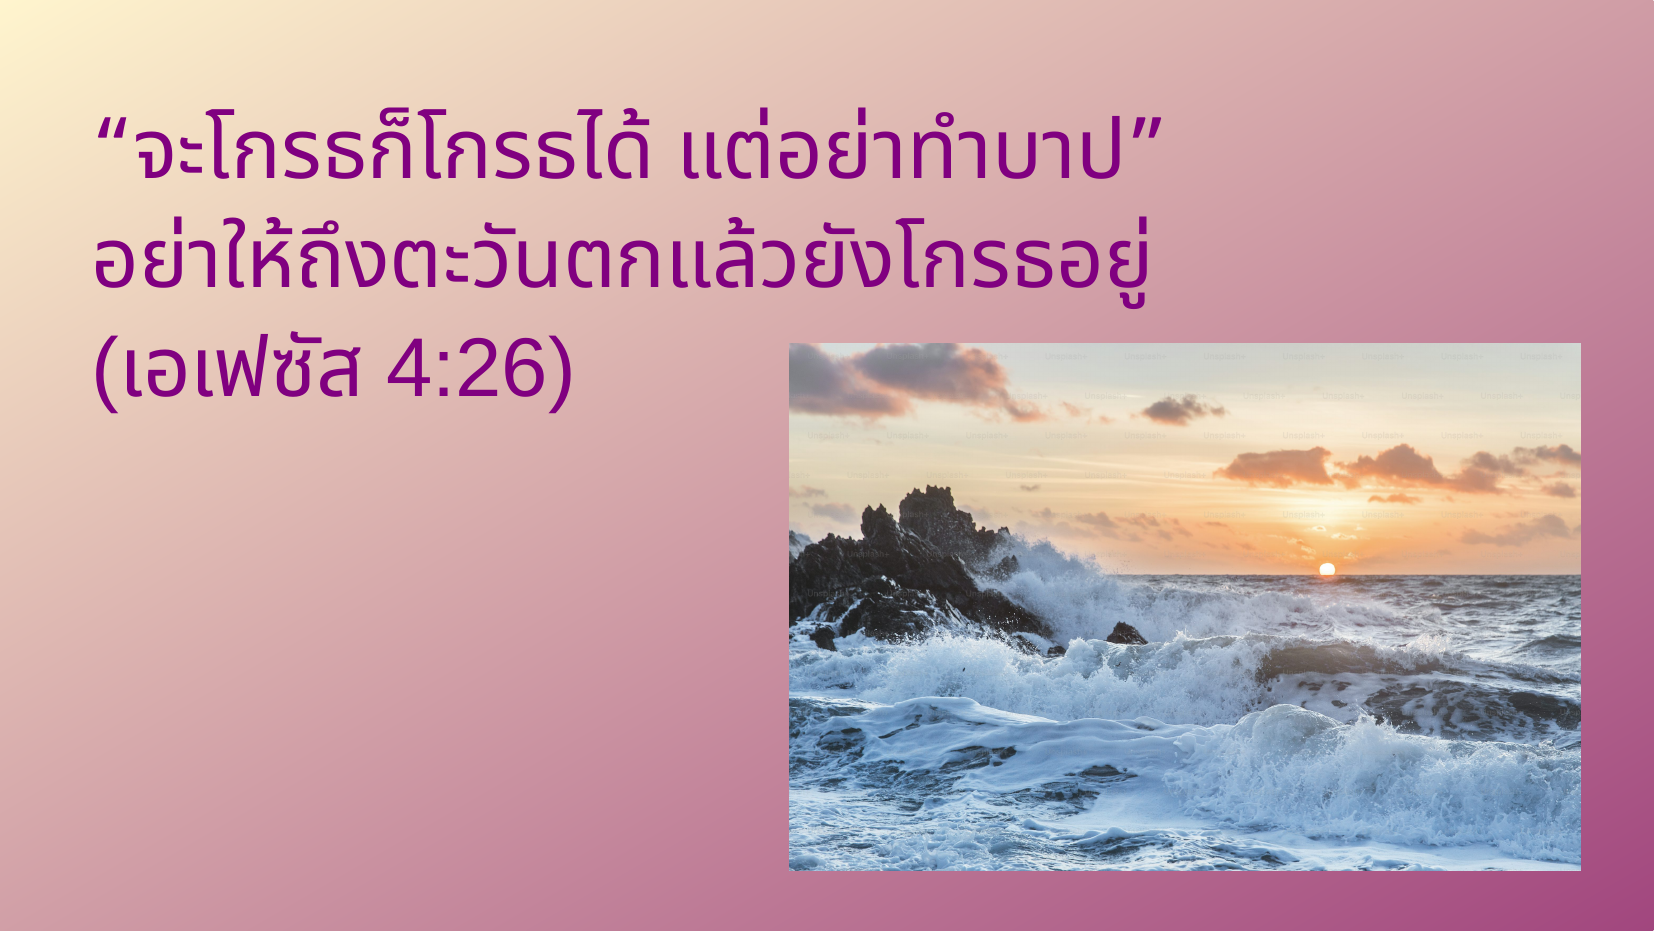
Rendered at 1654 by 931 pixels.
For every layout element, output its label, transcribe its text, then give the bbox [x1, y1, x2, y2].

text_box “จะโกรธก็โกรธได้ แต่อย่าทำบาป” อย่าให้ถึงตะวันตกแล้วยังโกรธอยู่ (เอเฟซัส 4:26) [77, 96, 1578, 439]
picture [789, 343, 1581, 872]
